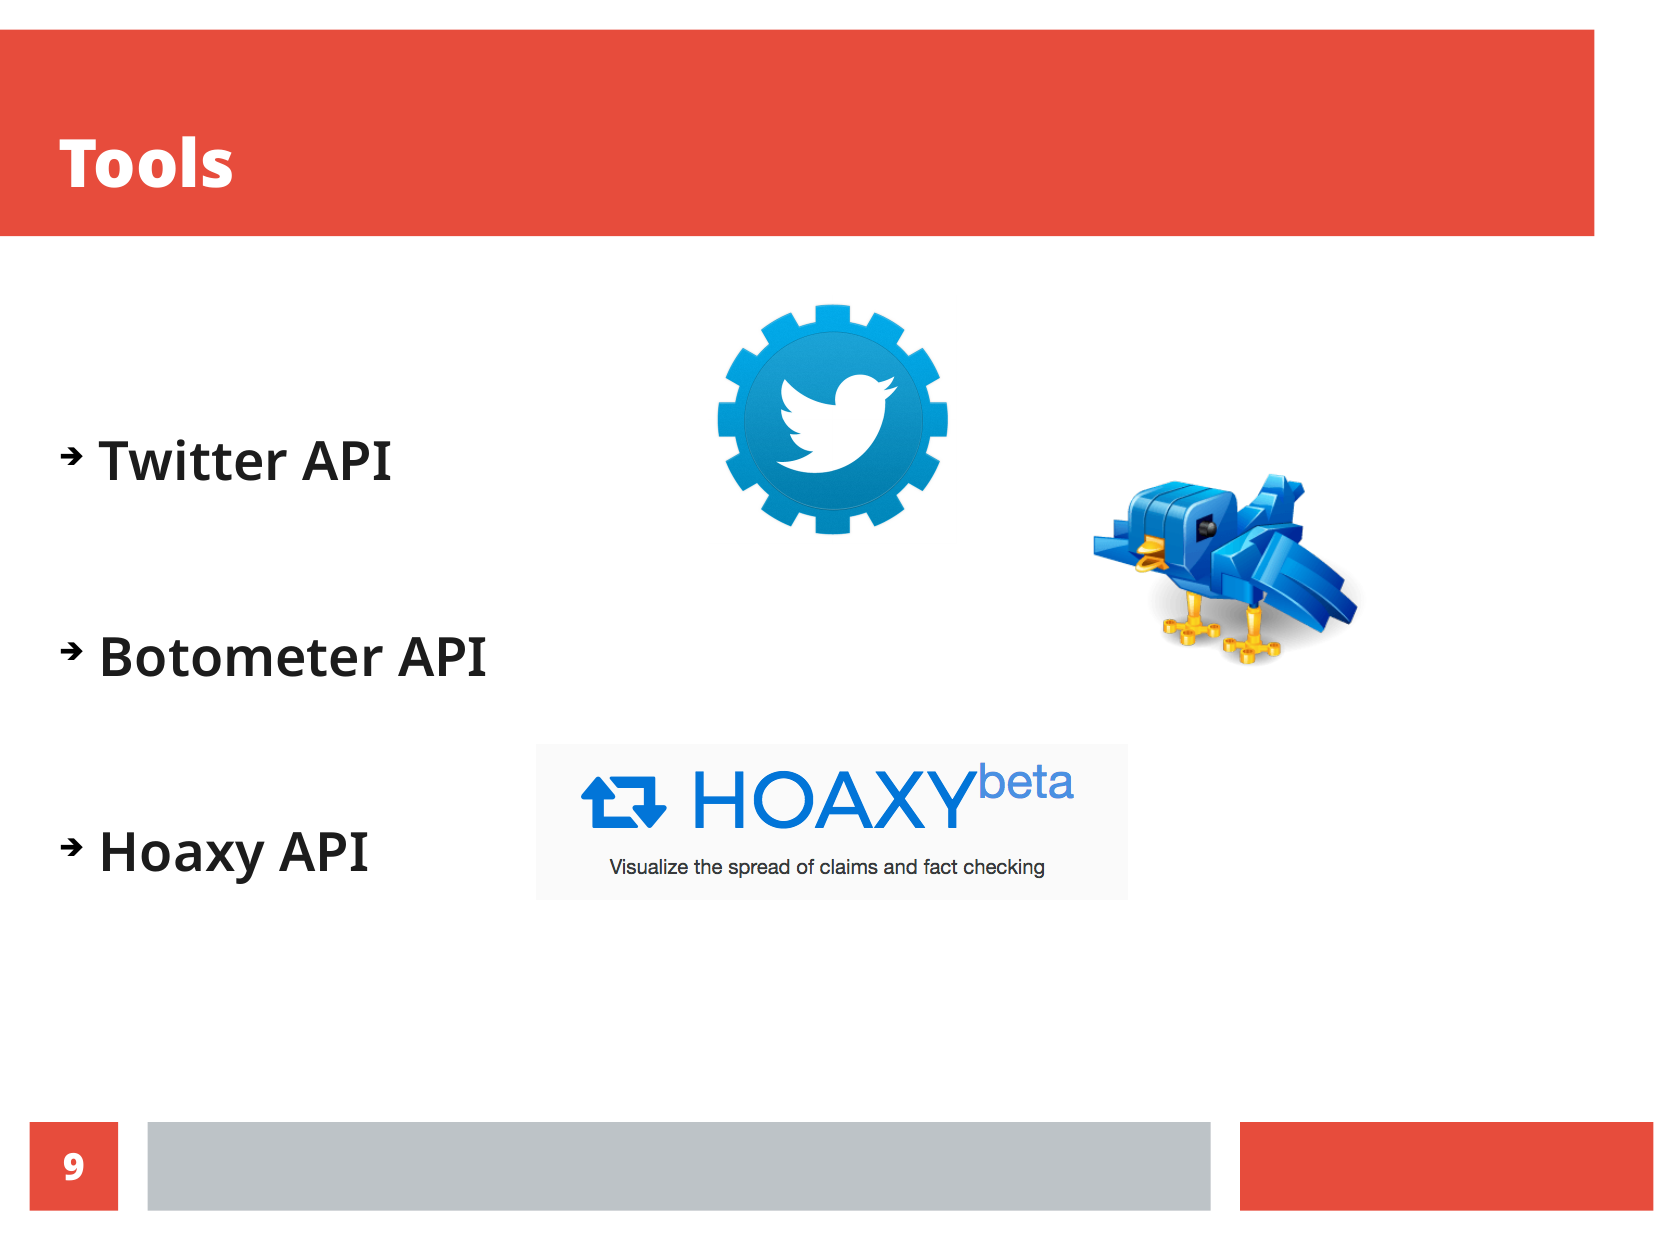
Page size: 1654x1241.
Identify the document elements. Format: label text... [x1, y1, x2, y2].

list Twitter API Botometer API Hoaxy API [59, 324, 1565, 1093]
picture [536, 744, 1128, 900]
picture [1093, 436, 1371, 714]
picture [708, 295, 957, 544]
title Tools [59, 59, 1595, 207]
